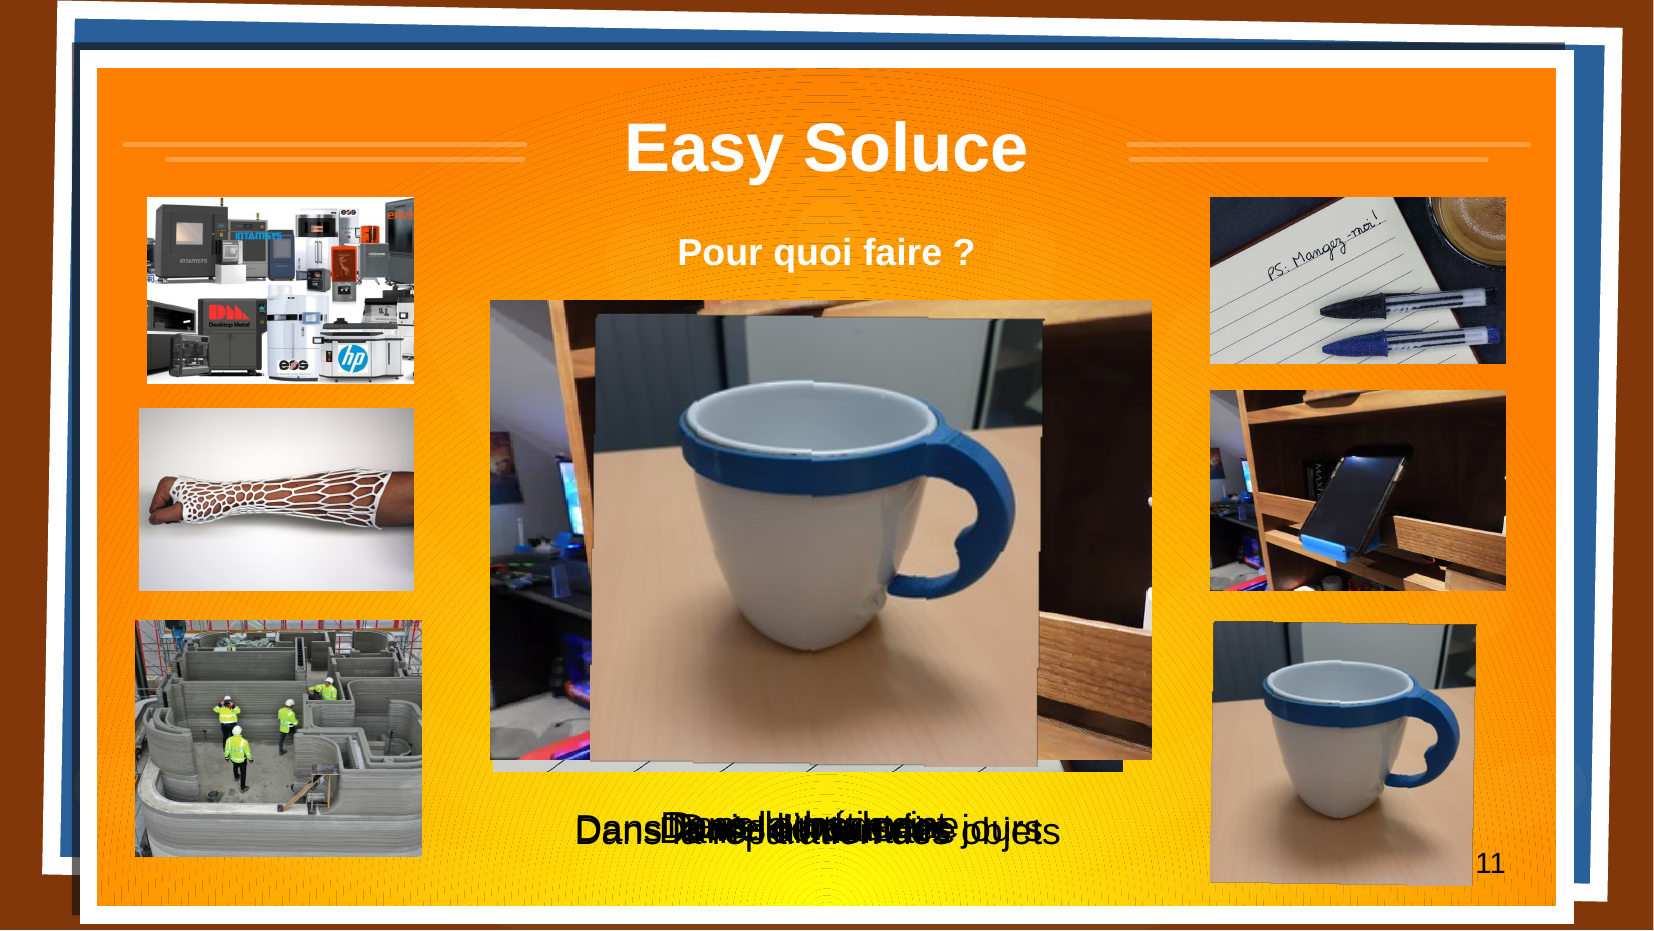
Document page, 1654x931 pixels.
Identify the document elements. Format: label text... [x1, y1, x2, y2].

text_box Dans la réparation des objets [559, 803, 1076, 860]
picture [147, 197, 414, 384]
picture [135, 620, 422, 857]
picture [490, 300, 1152, 772]
picture [1210, 197, 1506, 364]
title Easy Soluce [531, 73, 1123, 222]
picture [1210, 390, 1506, 591]
text_box Pour quoi faire ? [662, 224, 991, 282]
picture [1210, 620, 1477, 886]
picture [139, 408, 414, 591]
text_box Dans la vie de tous les jours [560, 800, 1082, 862]
